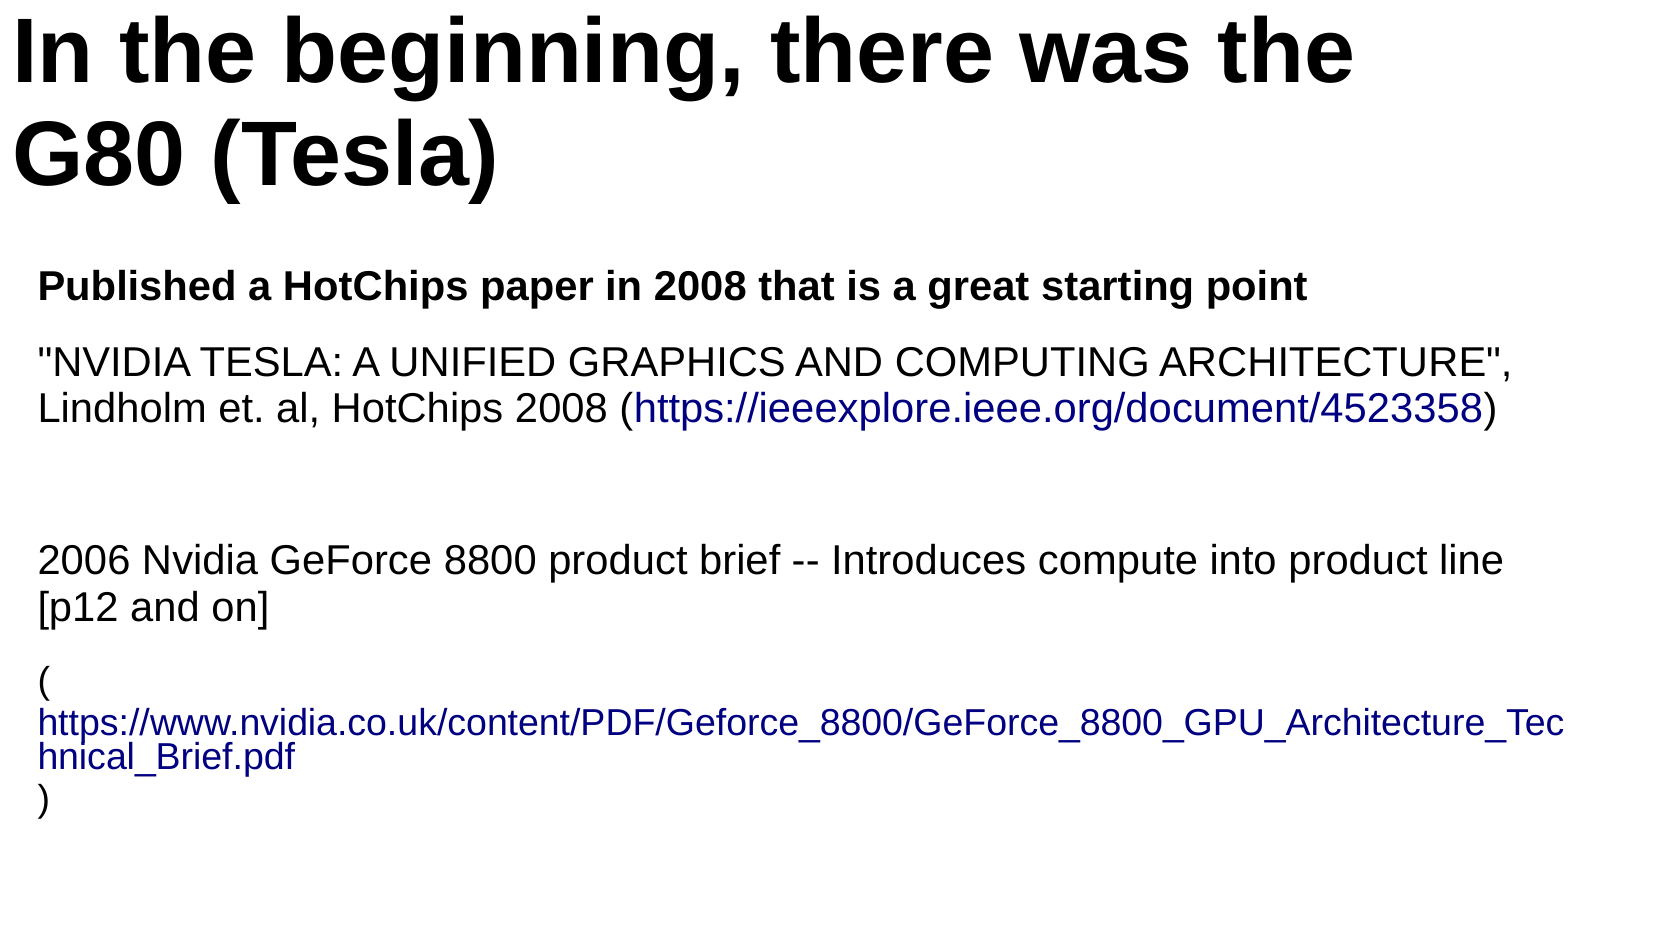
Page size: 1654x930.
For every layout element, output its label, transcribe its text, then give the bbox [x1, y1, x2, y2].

list Published a HotChips paper in 2008 that is a great starting point "NVIDIA TESLA: A UNIFIED GRAPHICS AND COMPUTING ARCHITECTURE", Lindholm et. al, HotChips 2008 (https://ieeexplore.ieee.org/document/4523358) 2006 Nvidia GeForce 8800 product brief -- Introduces compute into product line [p12 and on] (https://www.nvidia.co.uk/content/PDF/Geforce_8800/GeForce_8800_GPU_Architecture_Technical_Brief.pdf) [37, 262, 1576, 863]
title In the beginning, there was the G80 (Tesla) [12, 0, 1501, 205]
